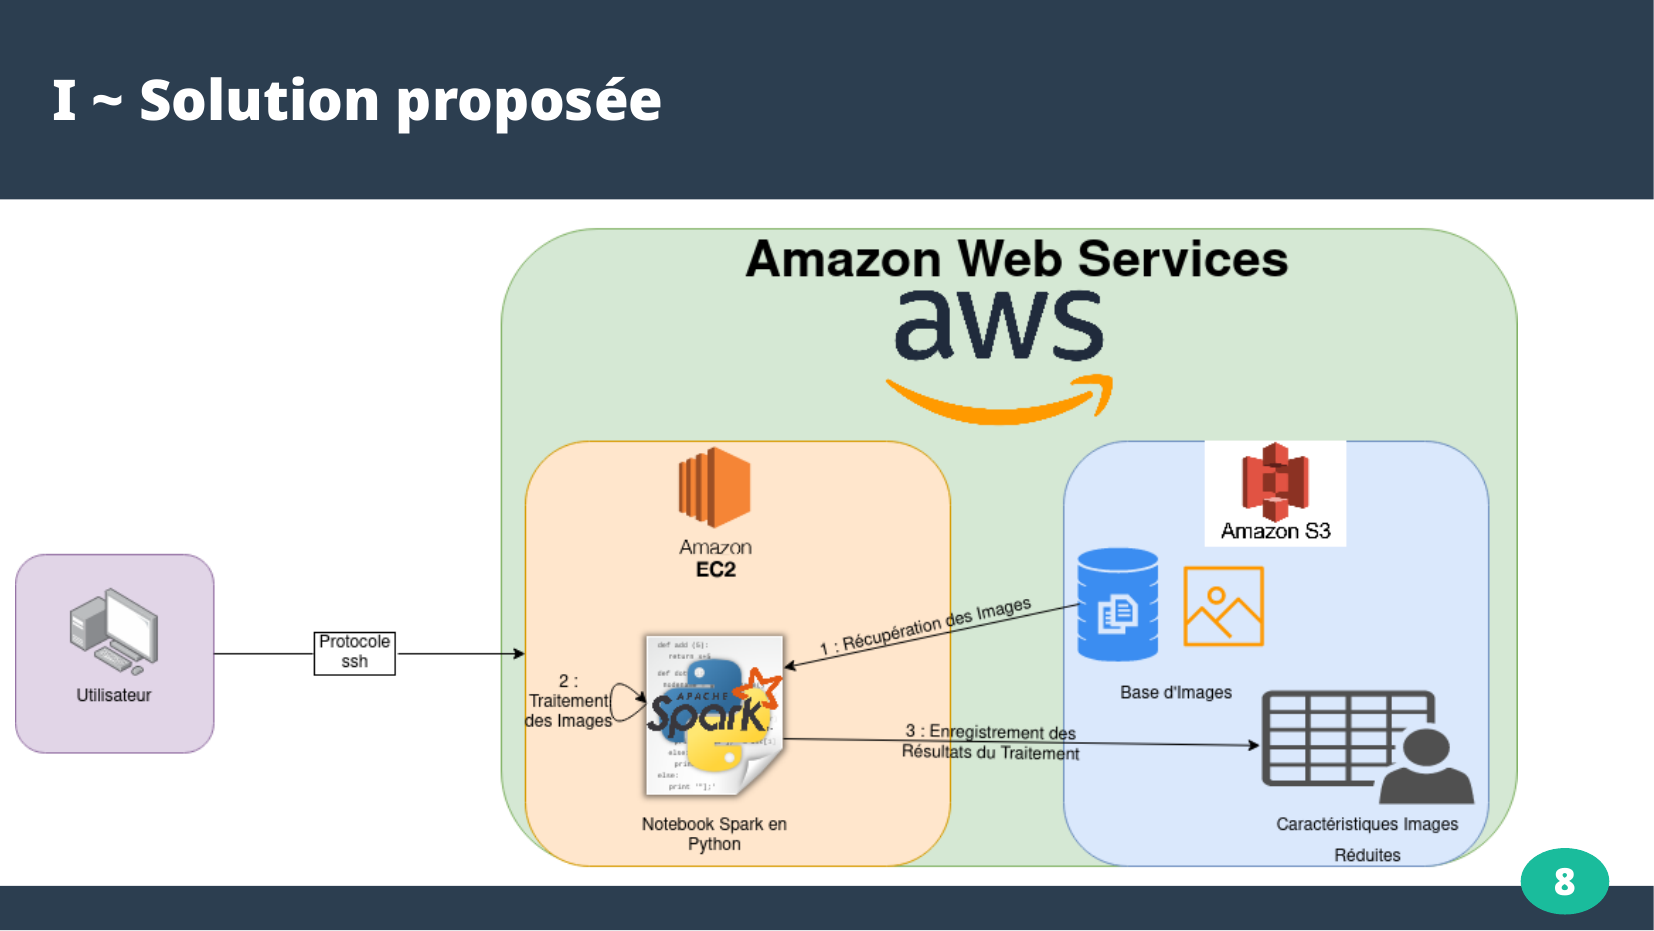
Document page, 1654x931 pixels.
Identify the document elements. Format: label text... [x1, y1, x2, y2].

picture [15, 200, 1518, 871]
title I ~ Solution proposée [0, 39, 1621, 158]
